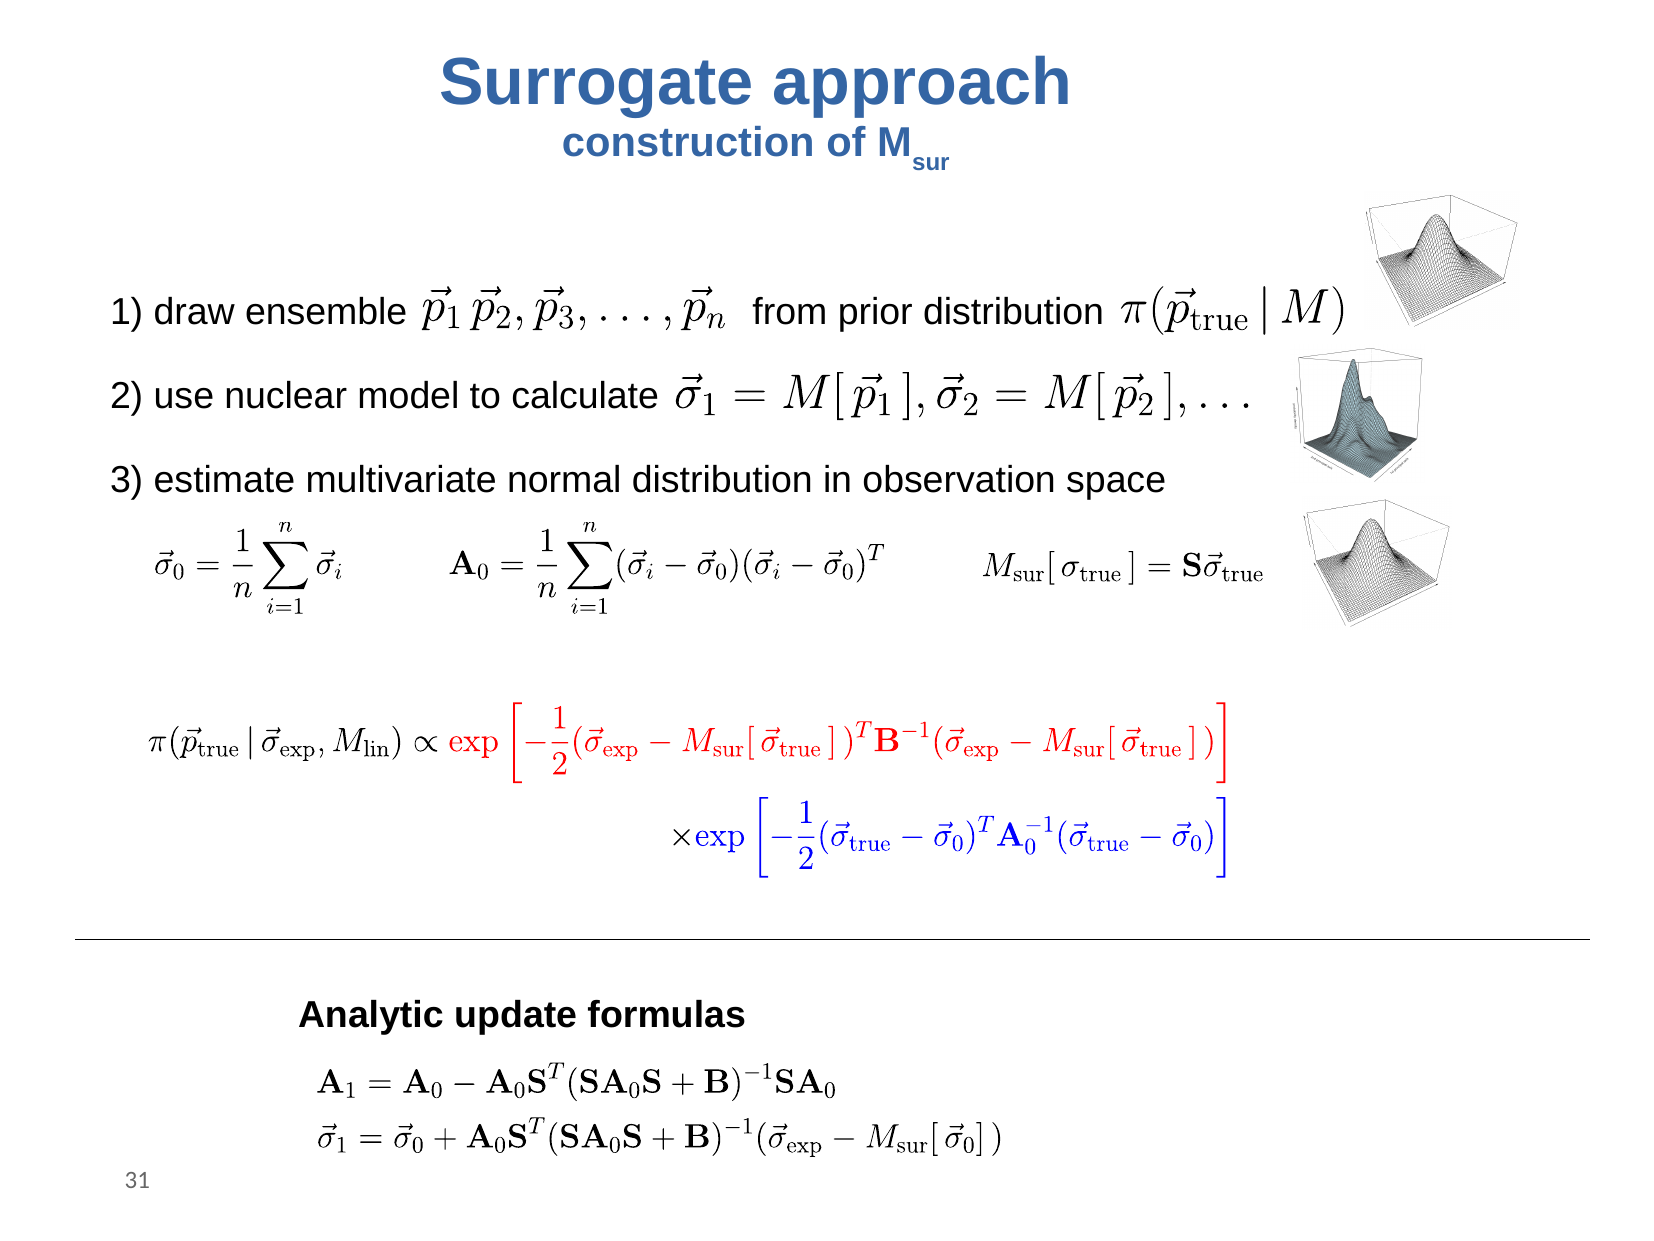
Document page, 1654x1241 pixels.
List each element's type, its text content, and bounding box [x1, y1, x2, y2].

picture [668, 797, 1235, 879]
picture [1120, 286, 1349, 336]
picture [1302, 496, 1452, 631]
text_box Analytic update formulas [283, 986, 762, 1044]
picture [673, 372, 1254, 421]
picture [448, 522, 886, 615]
title Surrogate approach construction of Msur [147, 5, 1365, 213]
picture [1290, 345, 1426, 483]
picture [316, 1062, 837, 1102]
picture [981, 551, 1264, 586]
picture [421, 286, 727, 331]
picture [153, 522, 343, 615]
picture [148, 702, 1235, 784]
text_box 1) draw ensemble from prior distribution 2) use nuclear model to calculate 3) estimate multivariate normal distribution in observation space [95, 283, 1182, 509]
picture [1364, 191, 1520, 331]
picture [316, 1117, 1004, 1158]
